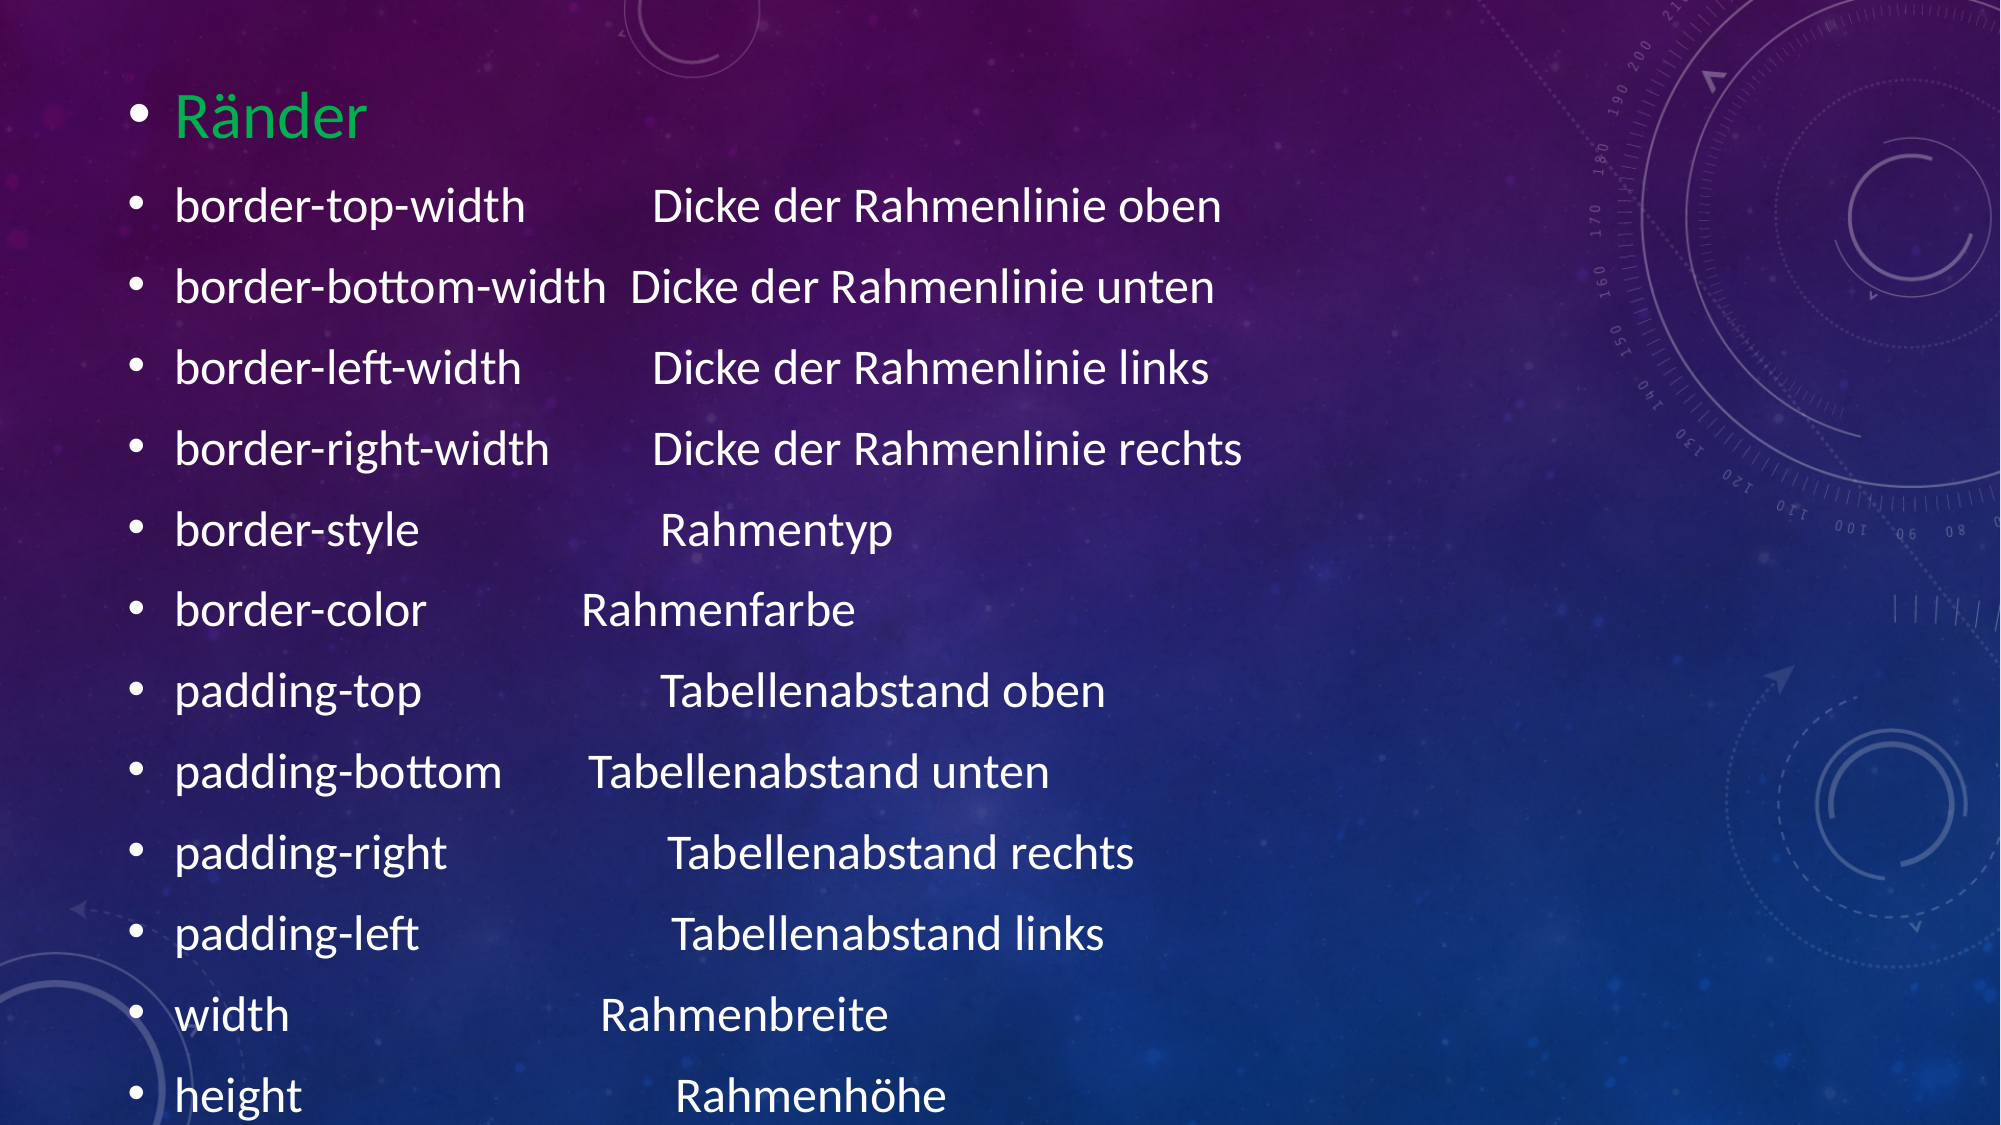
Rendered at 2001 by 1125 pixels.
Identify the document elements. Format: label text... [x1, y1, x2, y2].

list Ränder border-top-width Dicke der Rahmenlinie oben border-bottom-width Dicke der Rahmenlinie unten border-left-width Dicke der Rahmenlinie links border-right-width Dicke der Rahmenlinie rechts border-style Rahmentyp border-color Rahmenfarbe padding-top Tabellenabstand oben padding-bottom Tabellenabstand unten padding-right Tabellenabstand rechts padding-left Tabellenabstand links width Rahmenbreite height Rahmenhöhe [112, 0, 1775, 1125]
